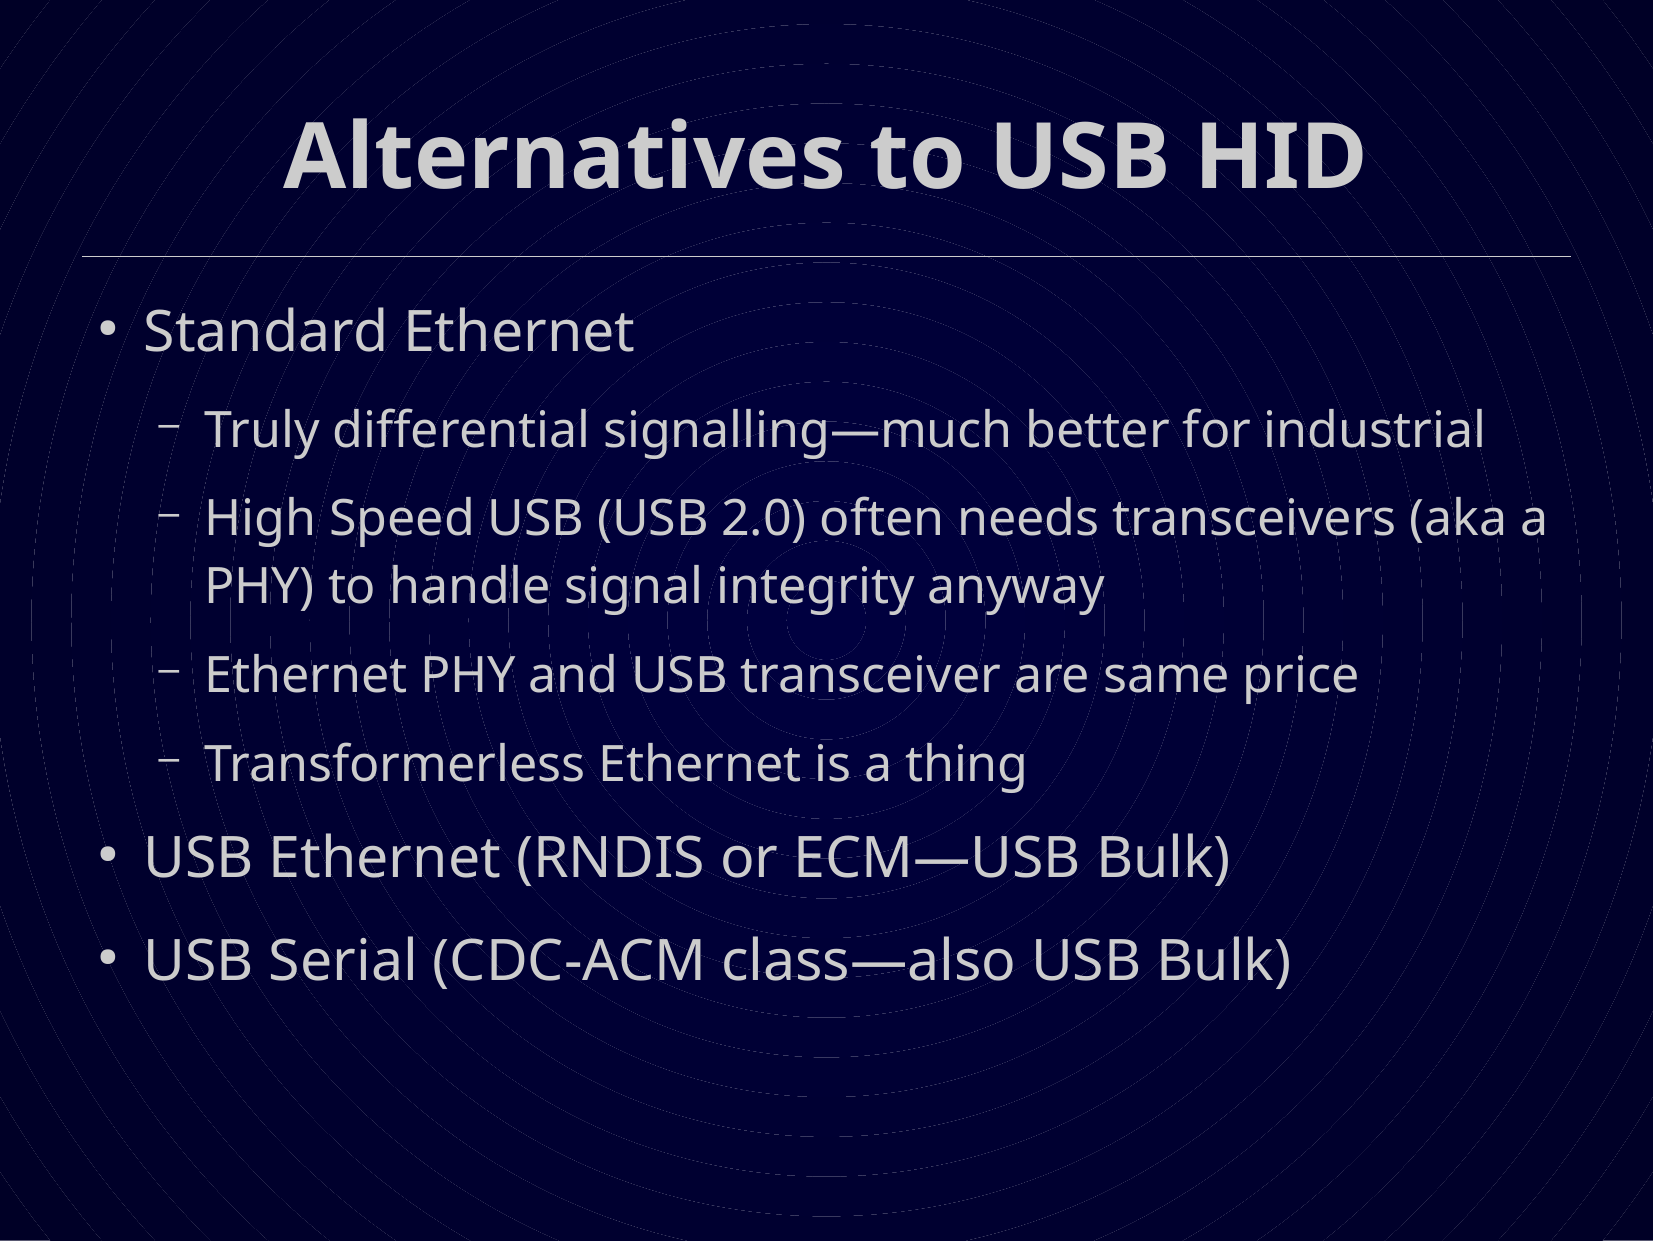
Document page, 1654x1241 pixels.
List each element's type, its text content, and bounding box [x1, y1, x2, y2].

title Alternatives to USB HID [82, 49, 1571, 257]
list Standard Ethernet Truly differential signalling—much better for industrial High Speed USB (USB 2.0) often needs transceivers (aka a PHY) to handle signal integrity anyway Ethernet PHY and USB transceiver are same price Transformerless Ethernet is a thing USB Ethernet (RNDIS or ECM—USB Bulk) USB Serial (CDC-ACM class—also USB Bulk) [82, 290, 1571, 1010]
